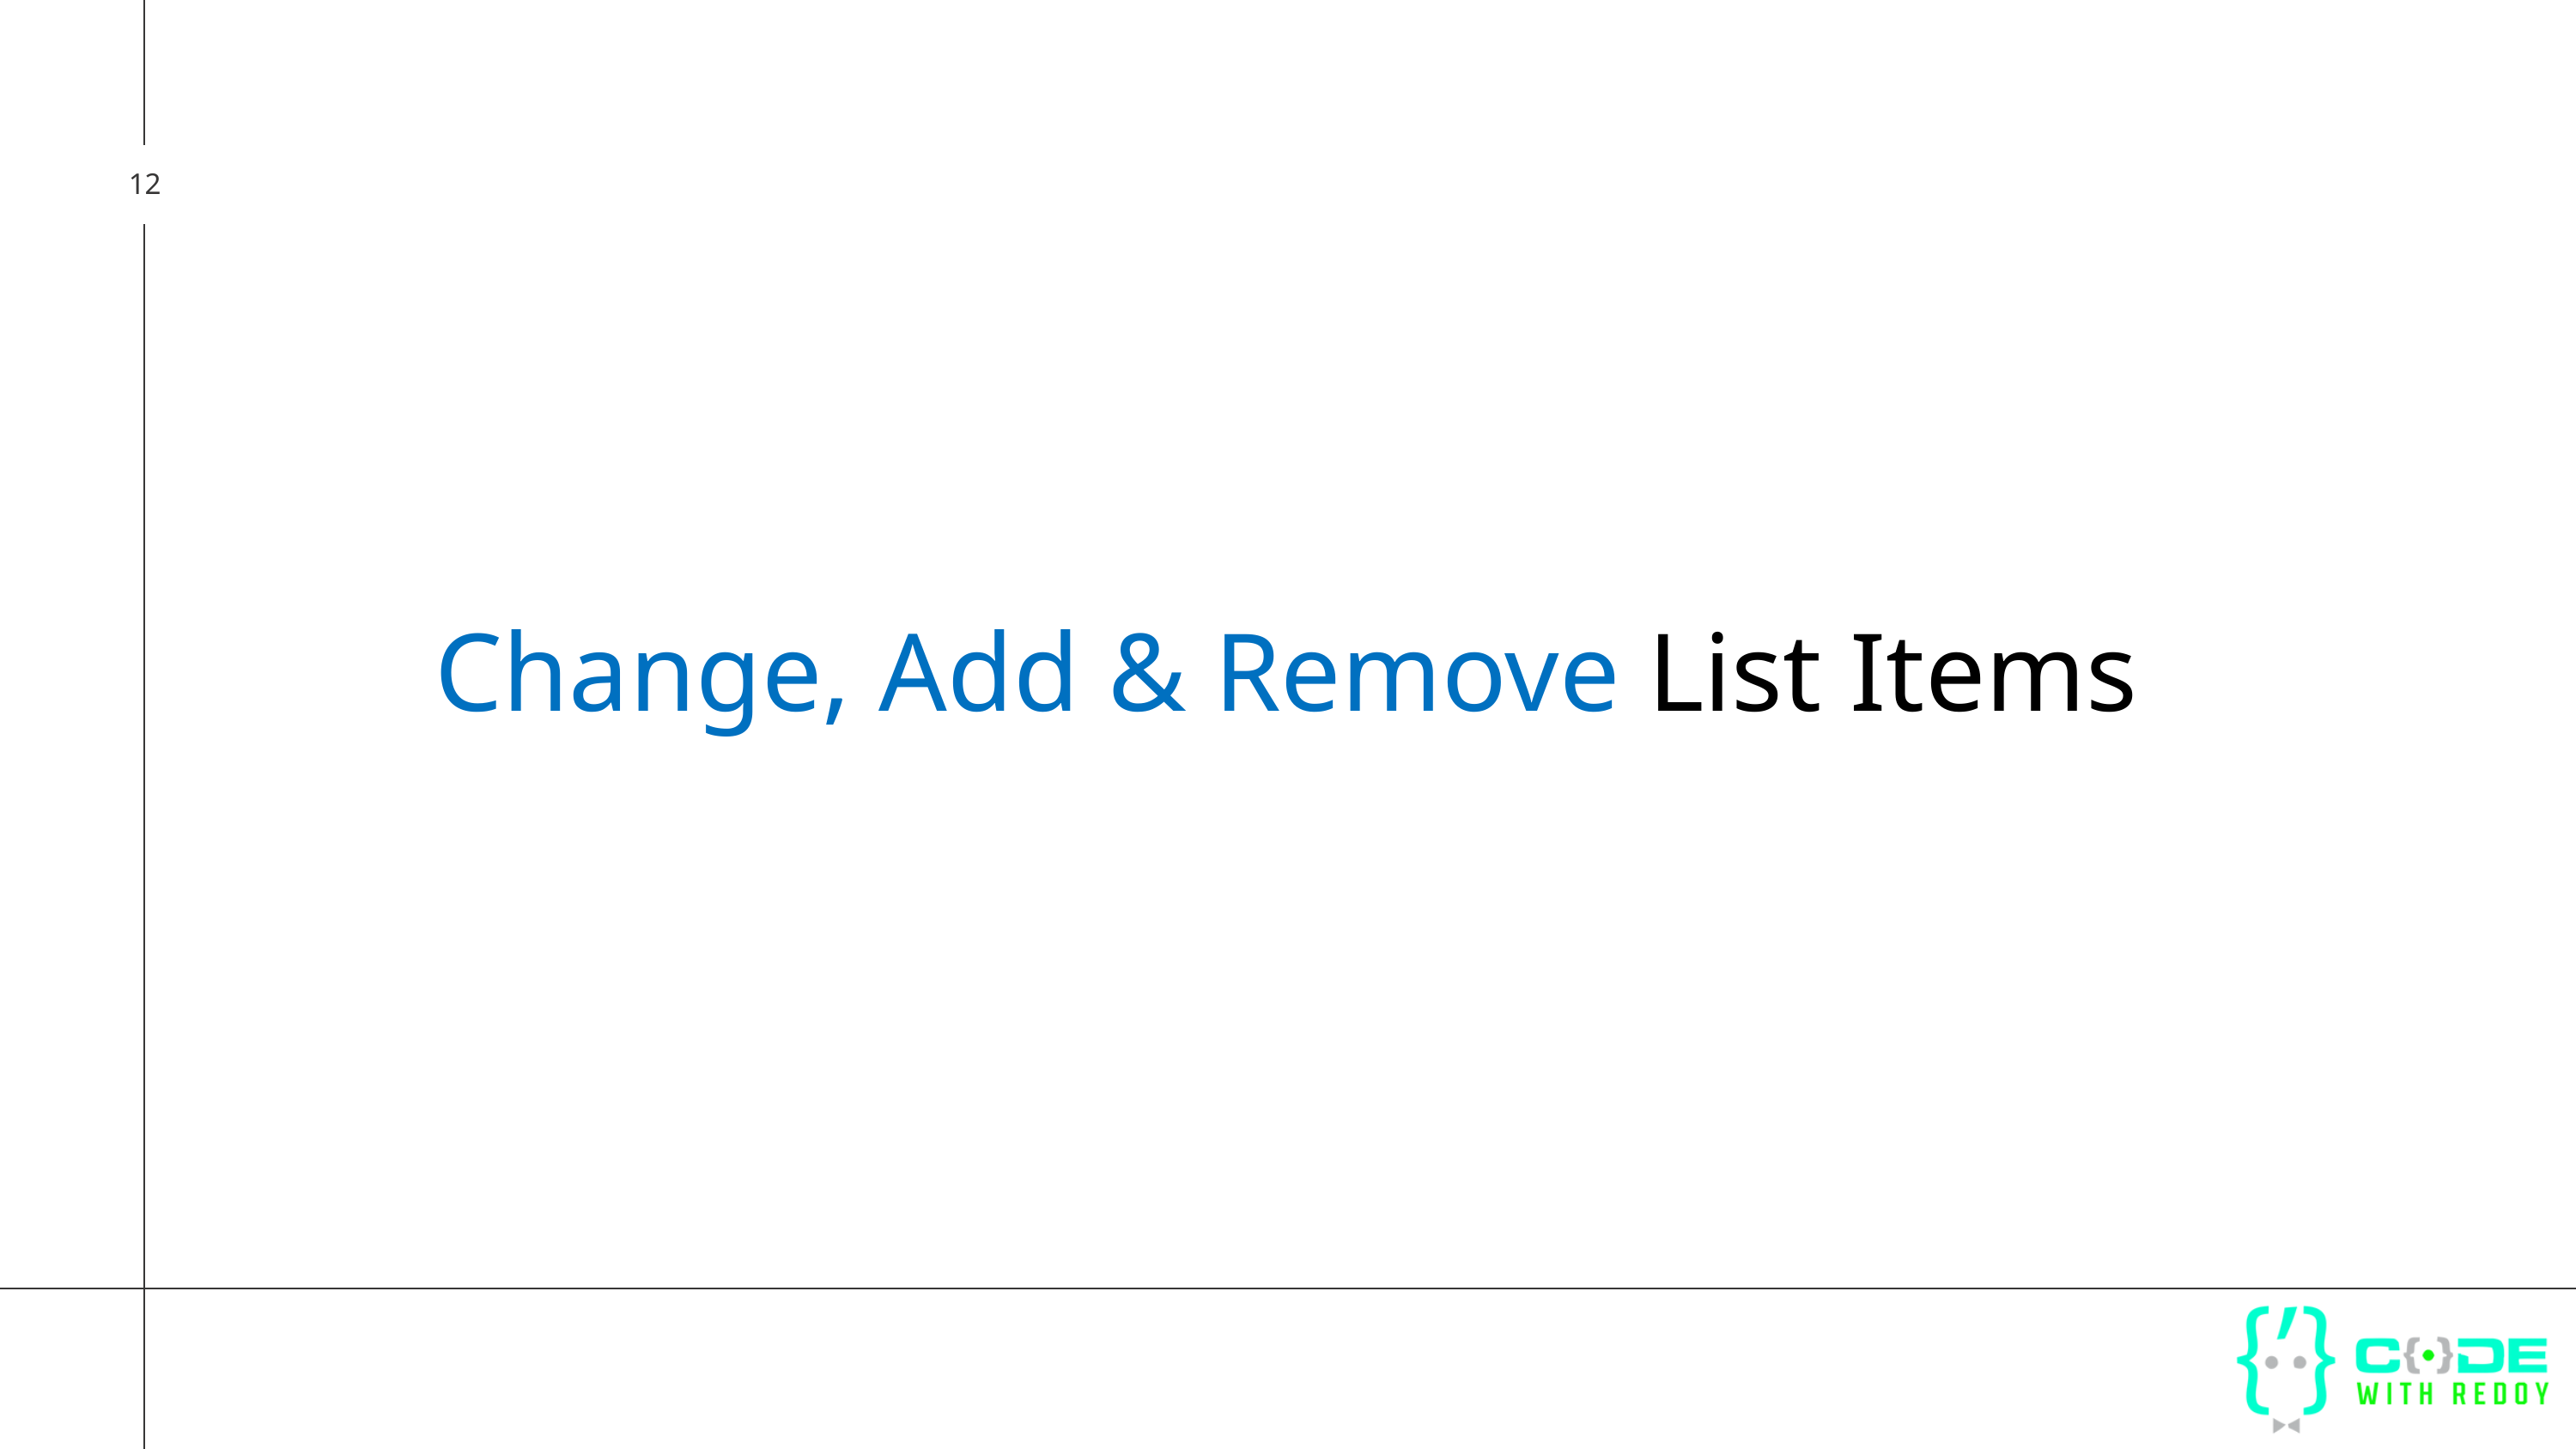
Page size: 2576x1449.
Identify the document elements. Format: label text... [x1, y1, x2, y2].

text_box Change, Add & Remove List Items [0, 595, 2575, 724]
picture [2225, 1289, 2575, 1449]
text_box [0, 724, 2576, 1449]
text_box 12 [97, 168, 192, 202]
text_box [89, 0, 200, 595]
